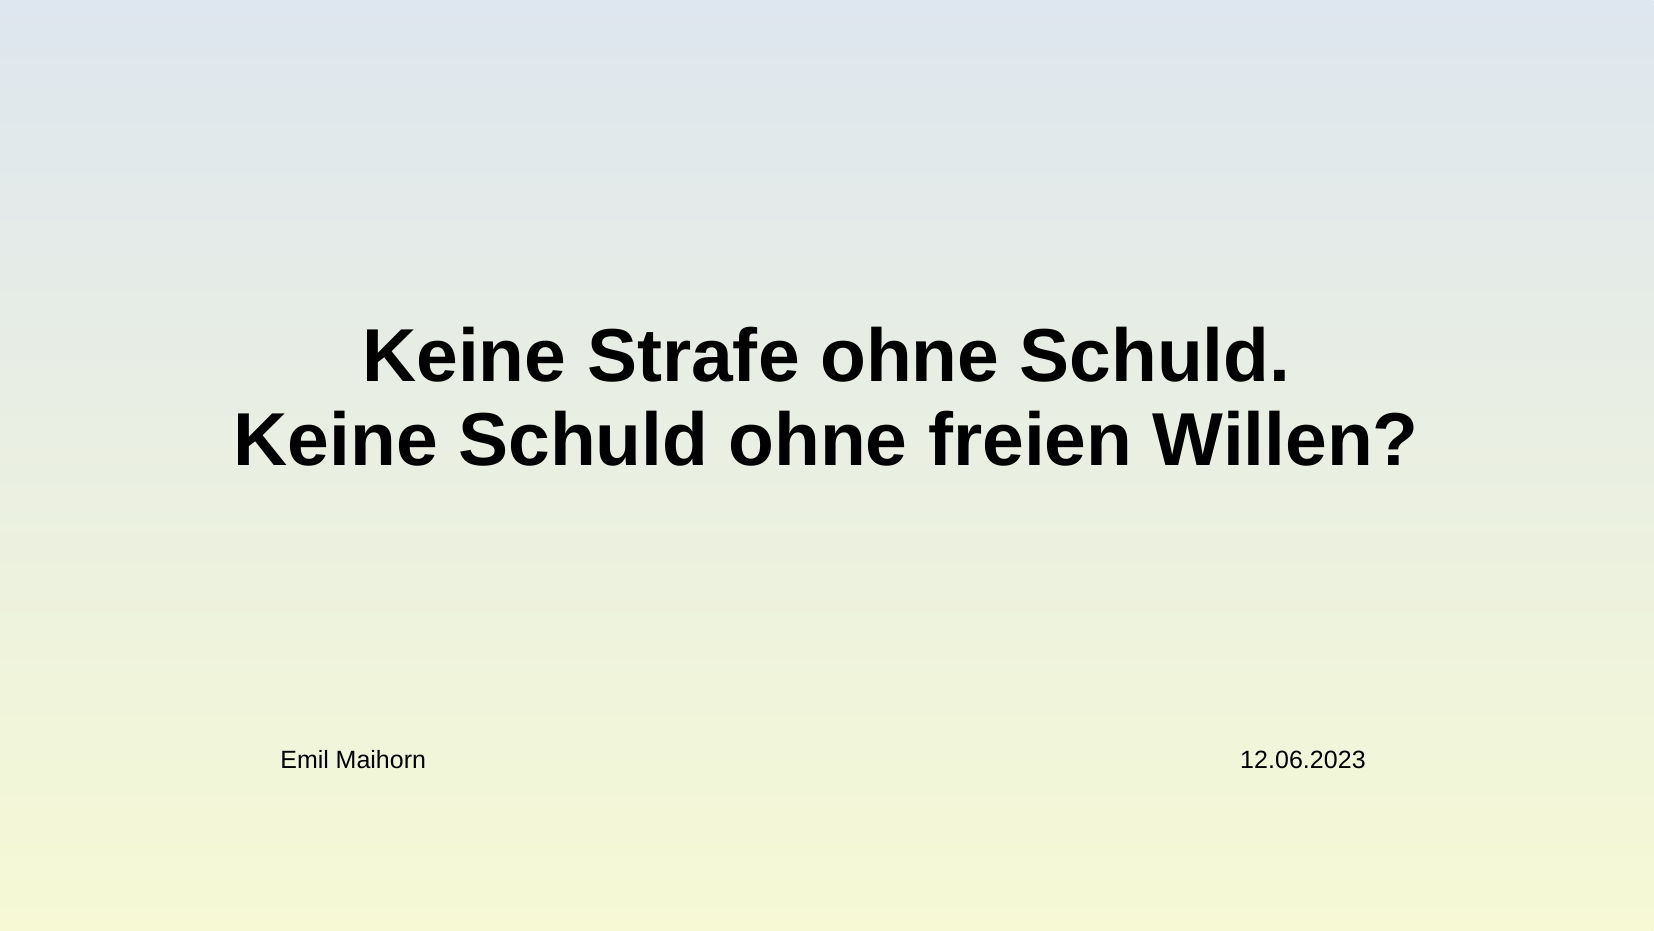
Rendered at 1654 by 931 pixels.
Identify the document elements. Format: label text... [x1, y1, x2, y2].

text_box Emil Maihorn 12.06.2023 [265, 738, 1388, 782]
subtitle Keine Strafe ohne Schuld. Keine Schuld ohne freien Willen? [82, 37, 1571, 757]
